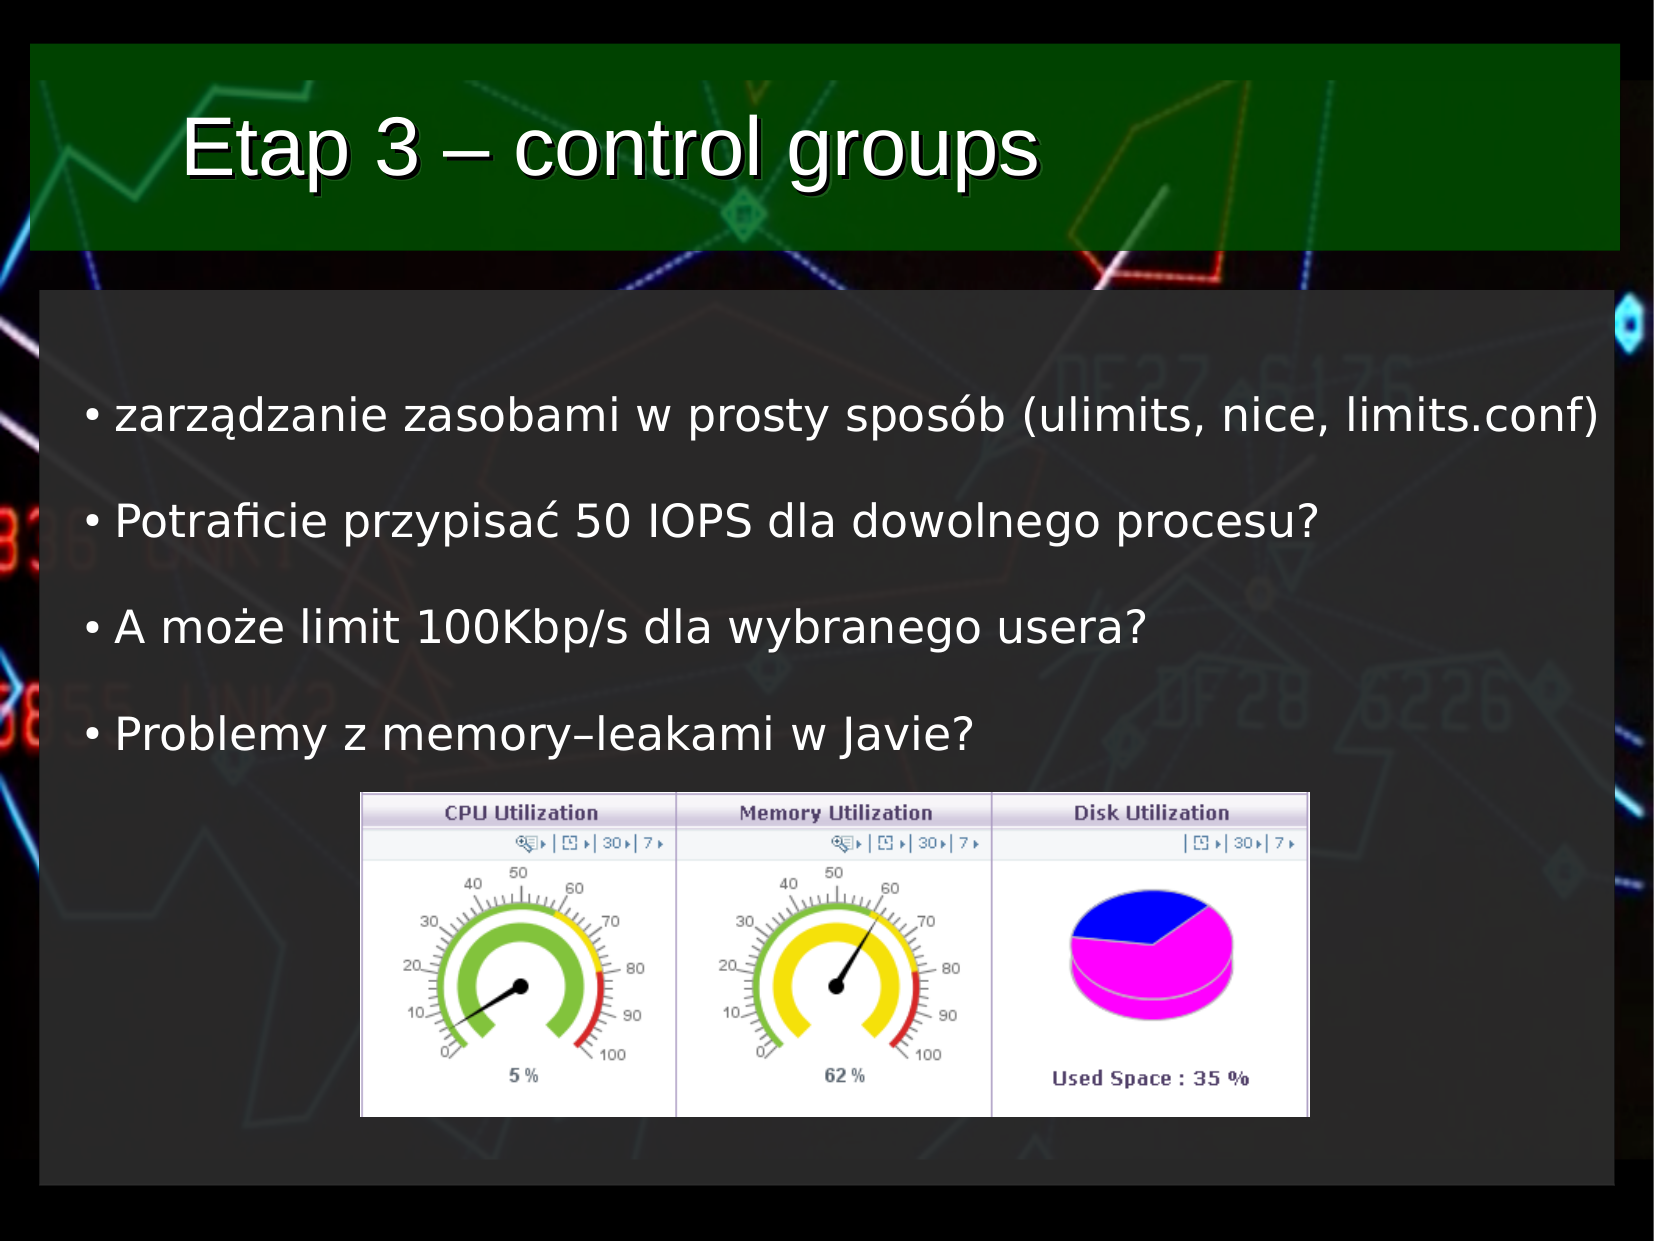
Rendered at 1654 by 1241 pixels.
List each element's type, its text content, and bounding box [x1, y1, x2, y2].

picture [0, 0, 1654, 1241]
text_box zarządzanie zasobami w prosty sposób (ulimits, nice, limits.conf) Potraficie przypisać 50 IOPS dla dowolnego procesu? A może limit 100Kbp/s dla wybranego usera? Problemy z memory–leakami w Javie? [39, 290, 1615, 1186]
title Etap 3 – control groups [30, 43, 1621, 251]
